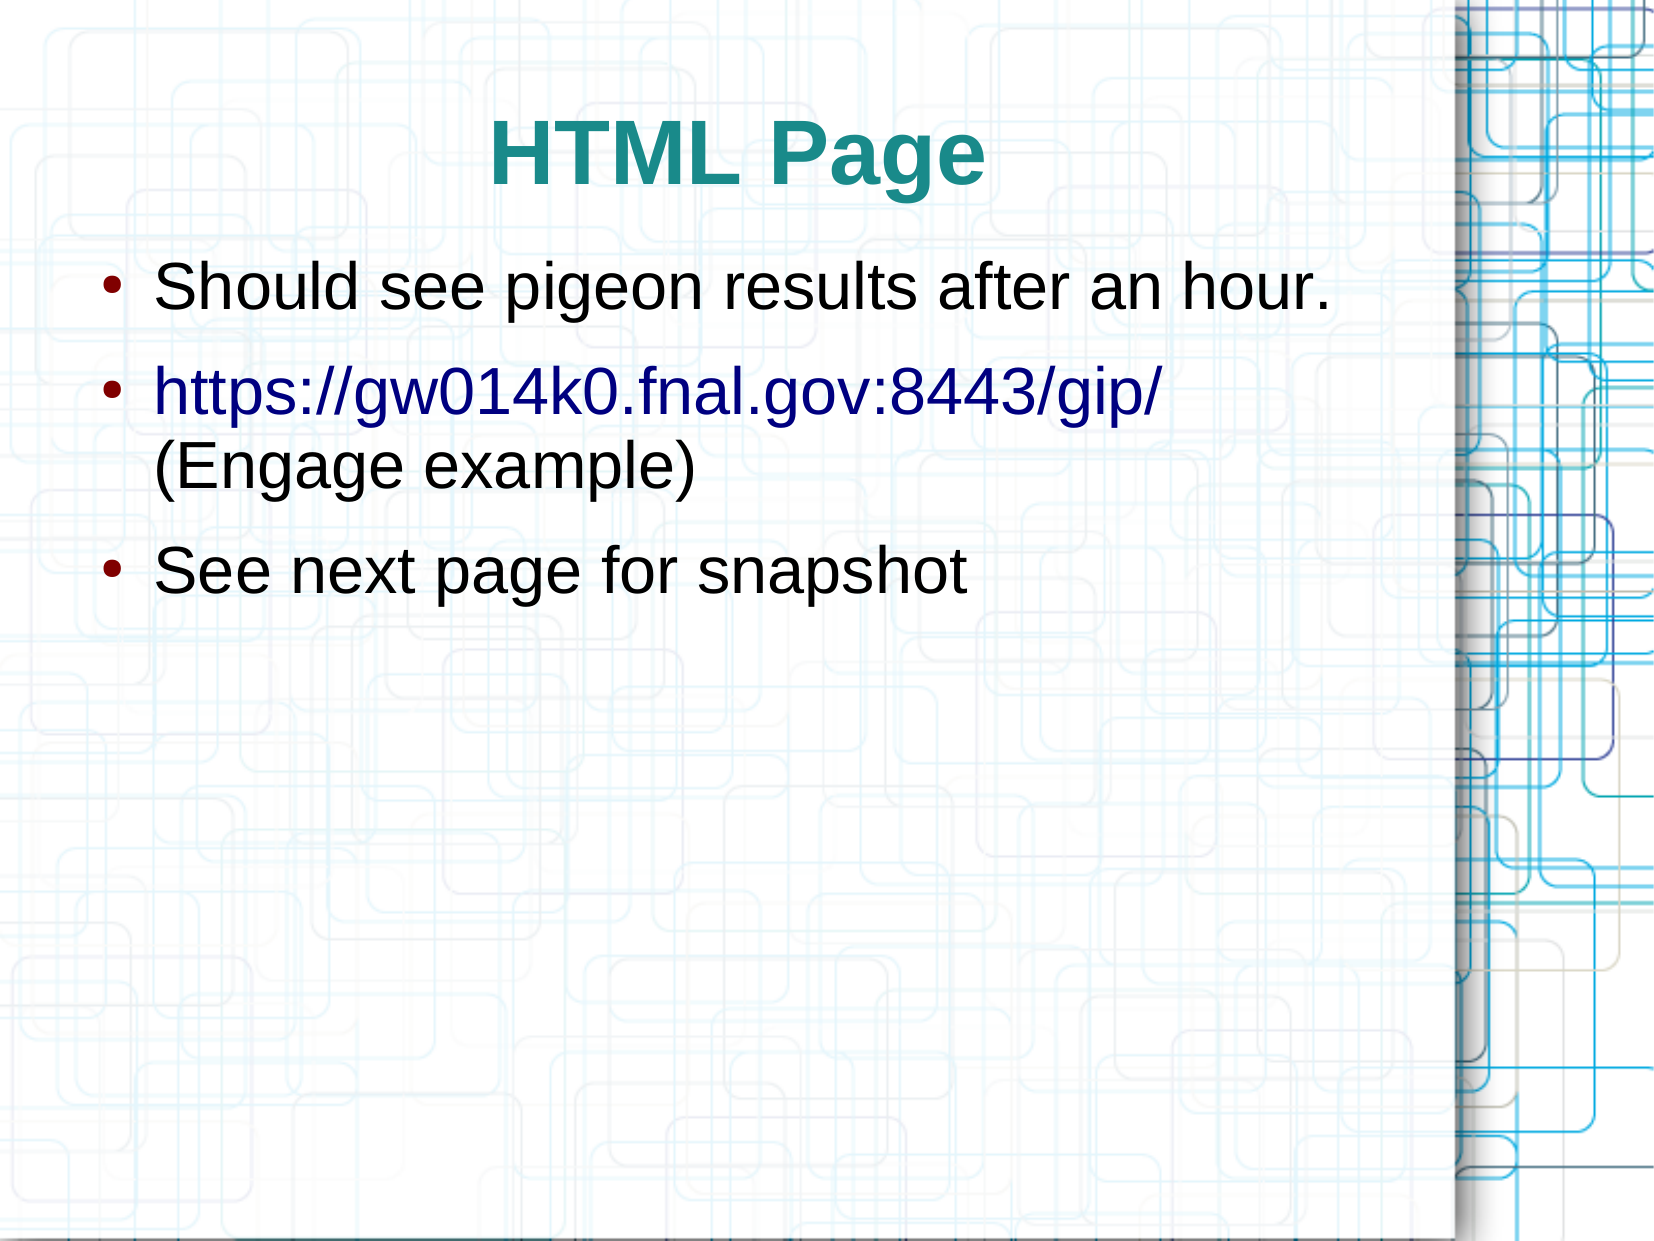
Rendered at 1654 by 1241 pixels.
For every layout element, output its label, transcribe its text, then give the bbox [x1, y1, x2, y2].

title HTML Page [59, 56, 1418, 250]
picture [0, 0, 1654, 1241]
list Should see pigeon results after an hour. https://gw014k0.fnal.gov:8443/gip/ (Engage example) See next page for snapshot [82, 249, 1418, 1054]
